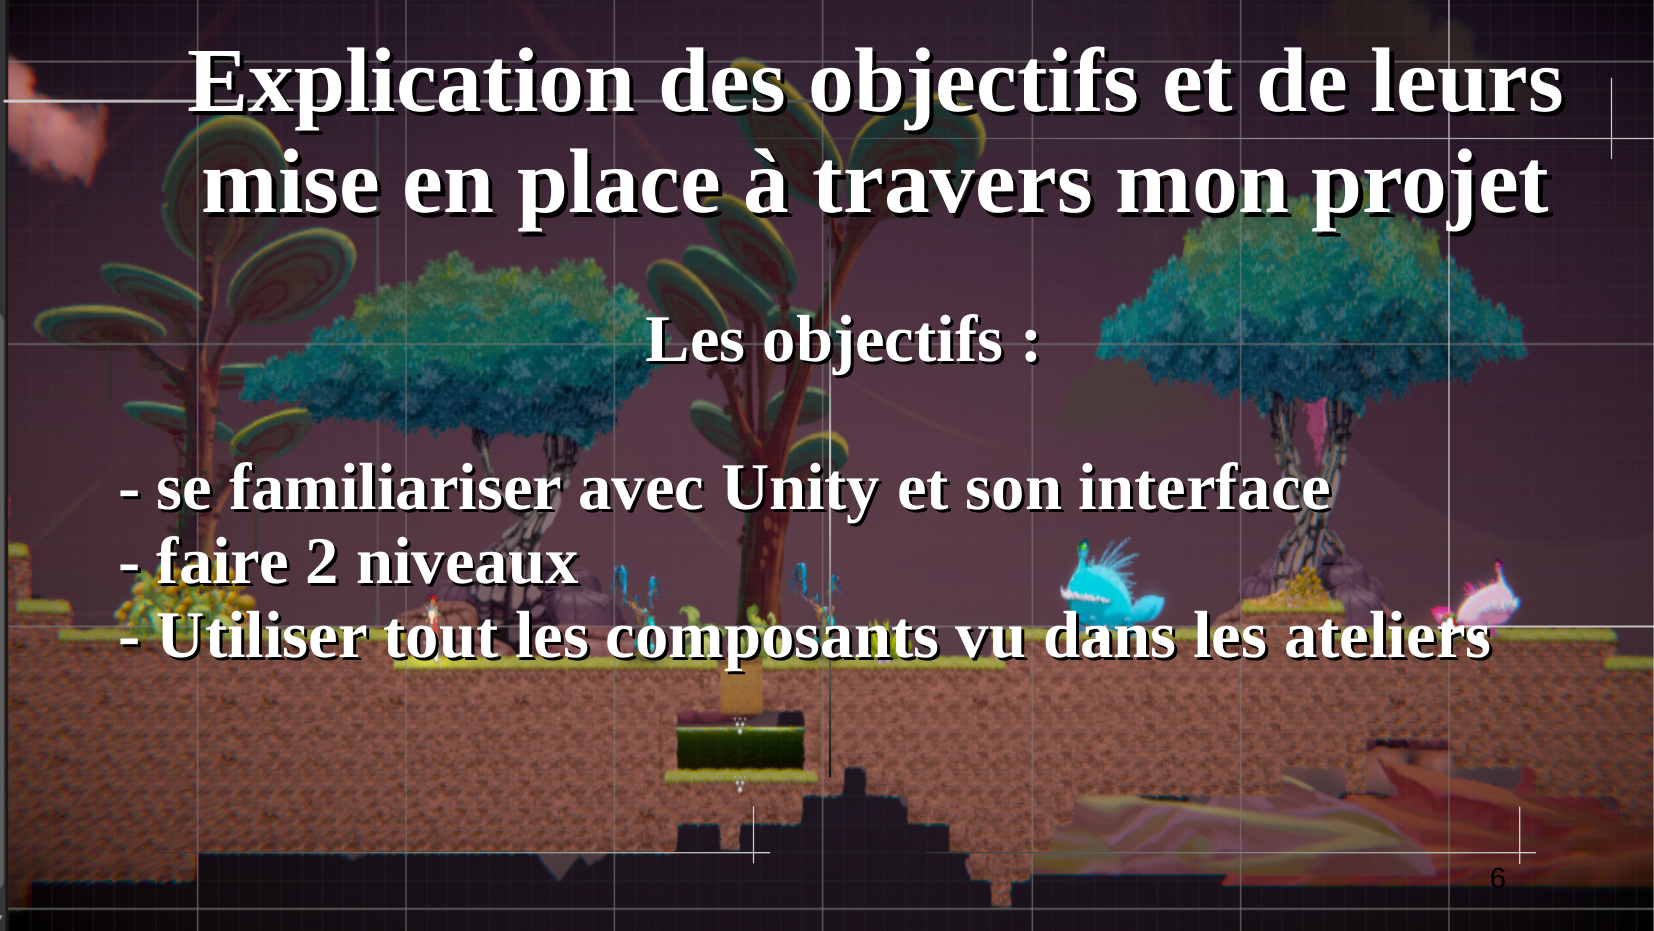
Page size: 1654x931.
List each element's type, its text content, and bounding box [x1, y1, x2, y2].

subtitle Les objectifs : - se familiariser avec Unity et son interface - faire 2 niveaux - Utiliser tout les composants vu dans les ateliers [82, 217, 1571, 758]
picture [0, 0, 1654, 931]
title Explication des objectifs et de leurs mise en place à travers mon projet [59, 29, 1625, 233]
